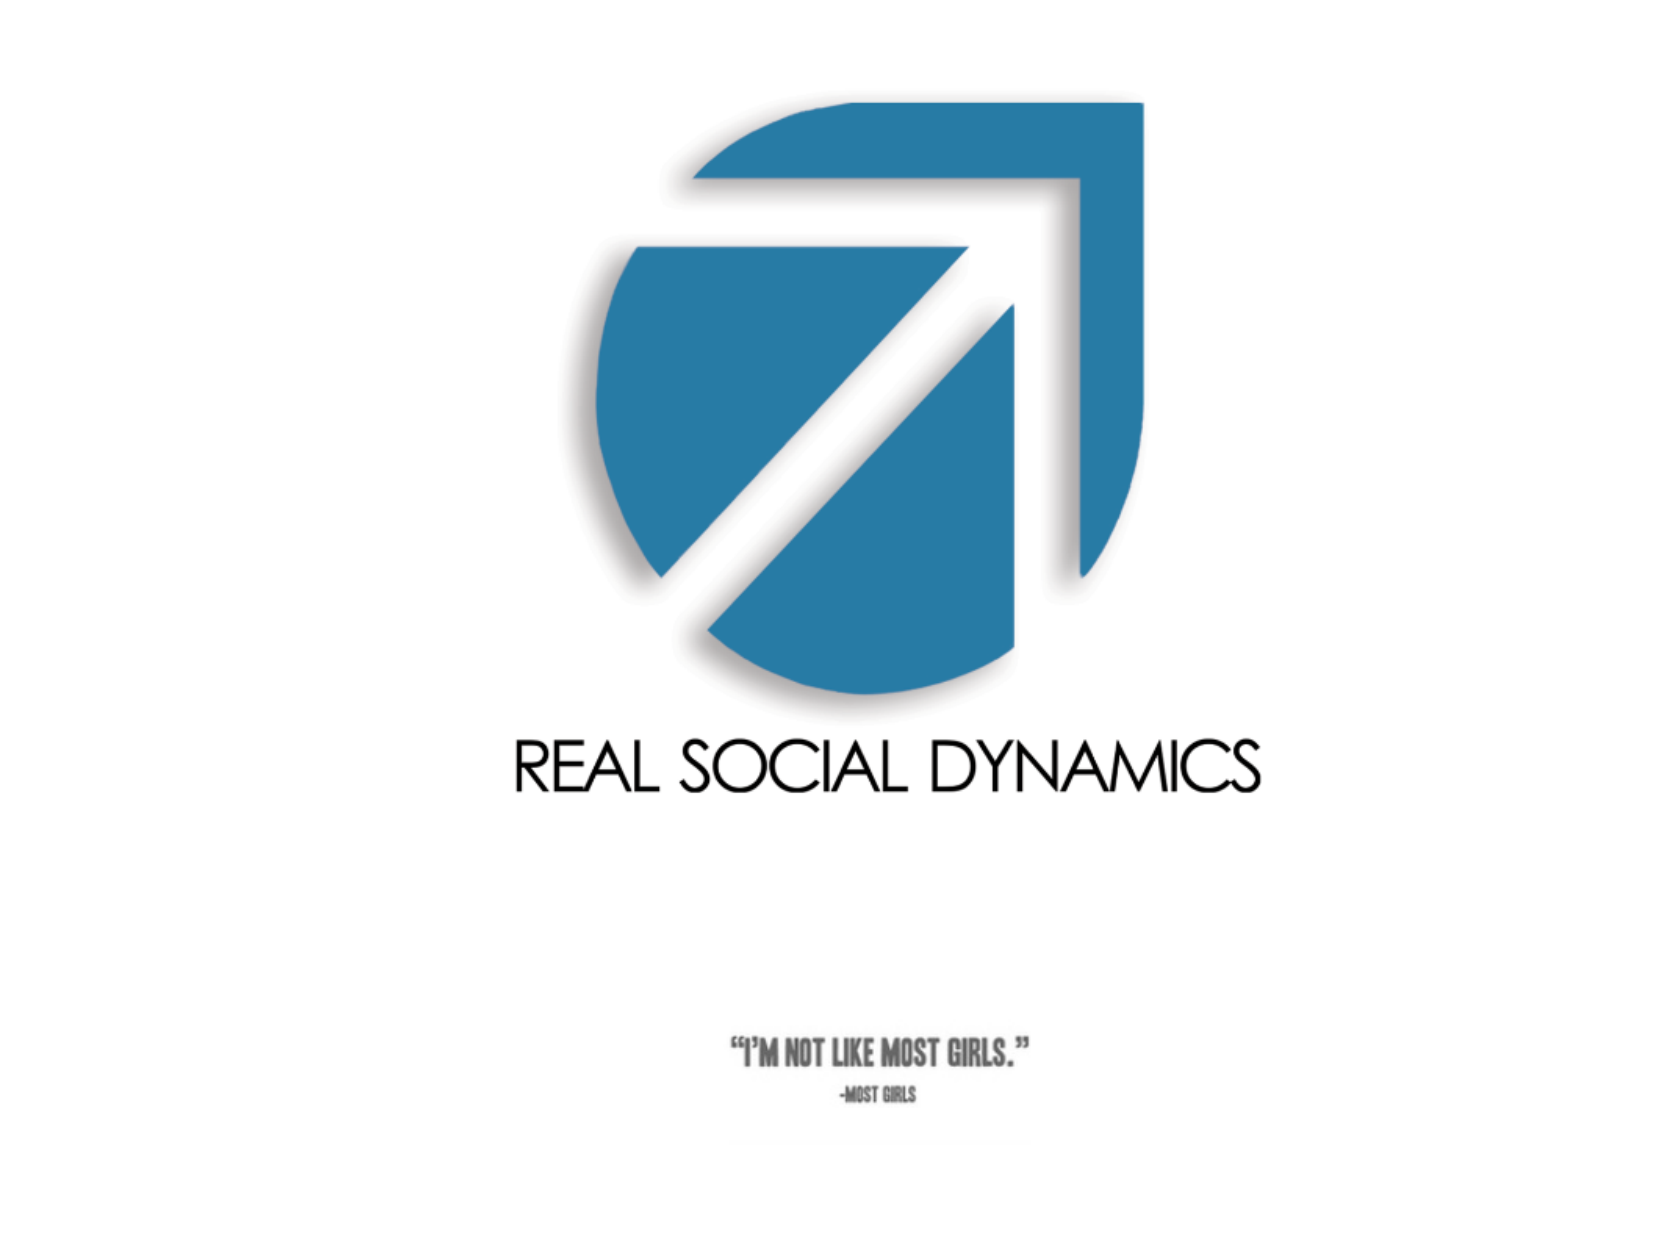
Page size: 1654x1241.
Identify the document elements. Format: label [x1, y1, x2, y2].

picture [475, 39, 1276, 841]
picture [705, 944, 1043, 1174]
